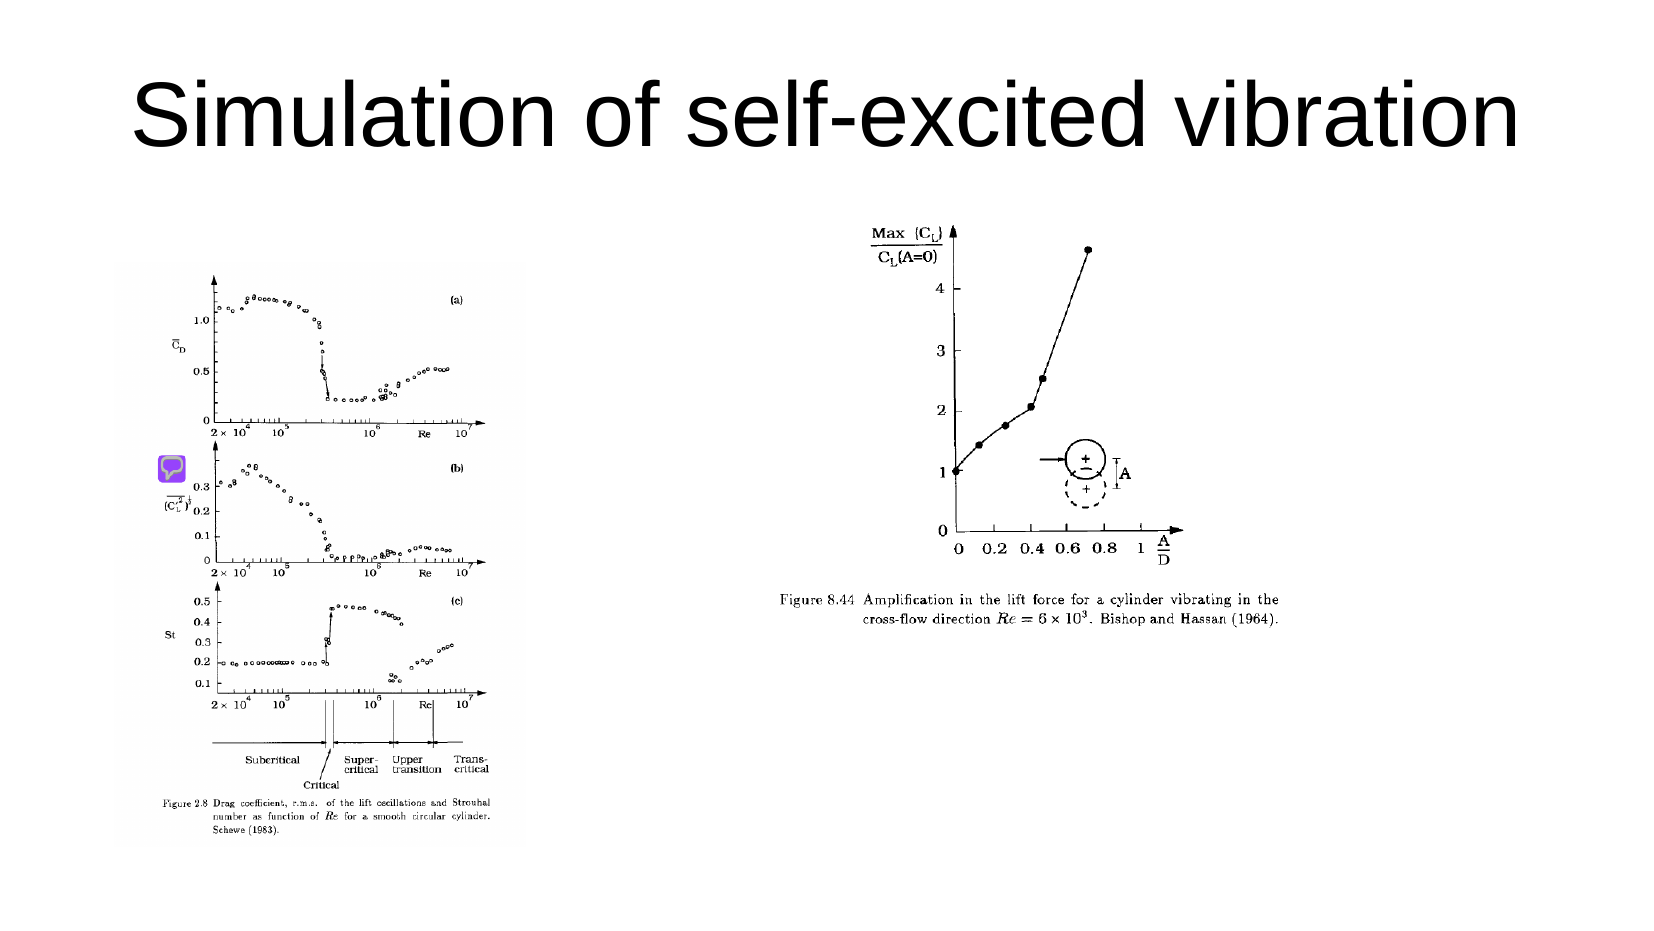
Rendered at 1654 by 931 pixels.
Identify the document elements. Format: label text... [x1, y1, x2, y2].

picture [114, 262, 526, 847]
picture [729, 201, 1351, 638]
title Simulation of self-excited vibration [82, 37, 1571, 193]
